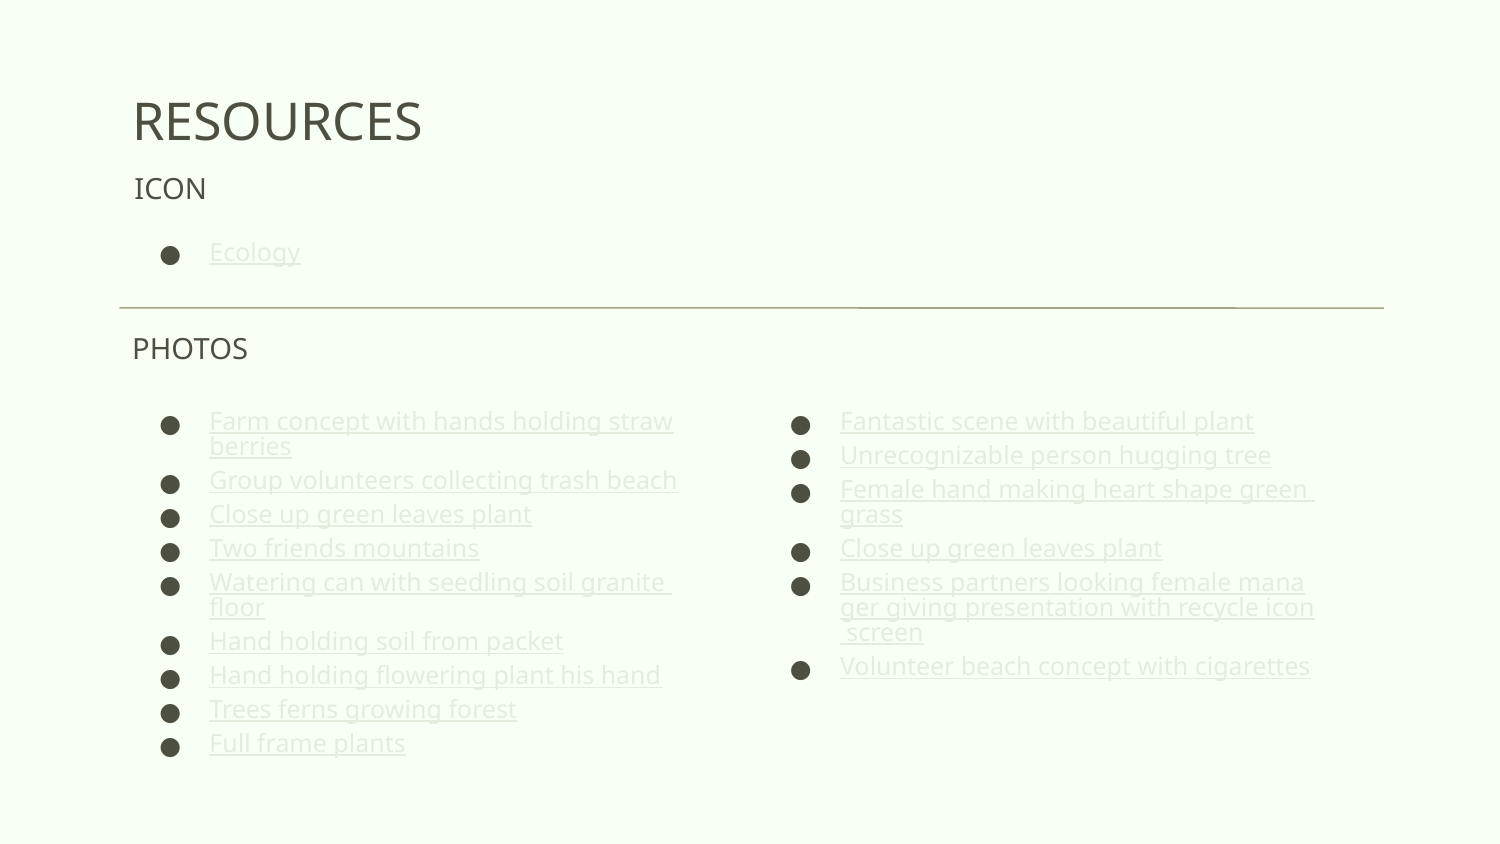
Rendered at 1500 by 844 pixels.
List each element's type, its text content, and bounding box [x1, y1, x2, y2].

subtitle ICON [119, 155, 702, 222]
title RESOURCES [116, 86, 1385, 153]
subtitle Ecology [119, 222, 702, 288]
subtitle Fantastic scene with beautiful plant Unrecognizable person hugging tree Female hand making heart shape green grass Close up green leaves plant Business partners looking female manager giving presentation with recycle icon screen Volunteer beach concept with cigarettes [750, 390, 1333, 725]
subtitle PHOTOS [116, 315, 699, 382]
subtitle Farm concept with hands holding strawberries Group volunteers collecting trash beach Close up green leaves plant Two friends mountains Watering can with seedling soil granite floor Hand holding soil from packet Hand holding flowering plant his hand Trees ferns growing forest Full frame plants [119, 390, 702, 725]
